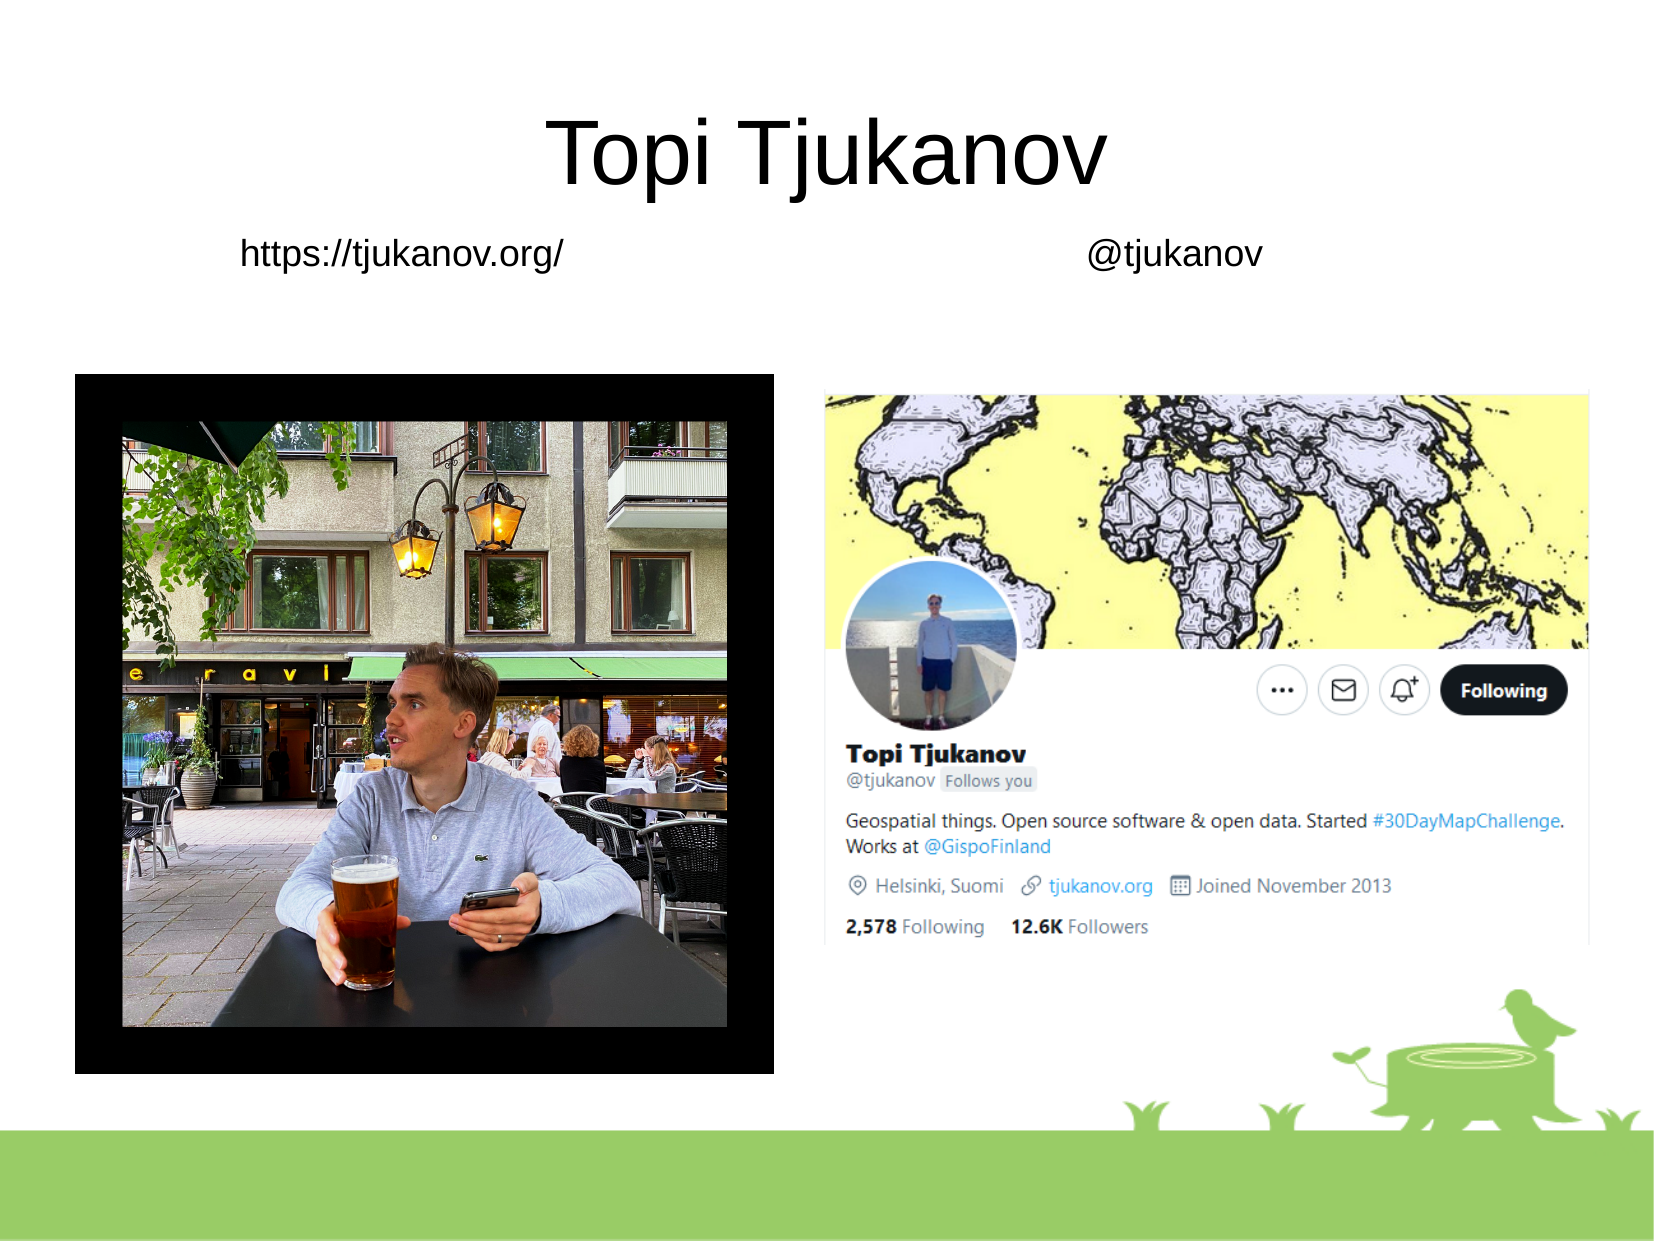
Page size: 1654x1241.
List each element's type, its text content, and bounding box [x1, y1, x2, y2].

title Topi Tjukanov [82, 49, 1571, 257]
text_box https://tjukanov.org/ [225, 225, 579, 282]
picture [0, 0, 1654, 1241]
text_box @tjukanov [1071, 225, 1426, 282]
